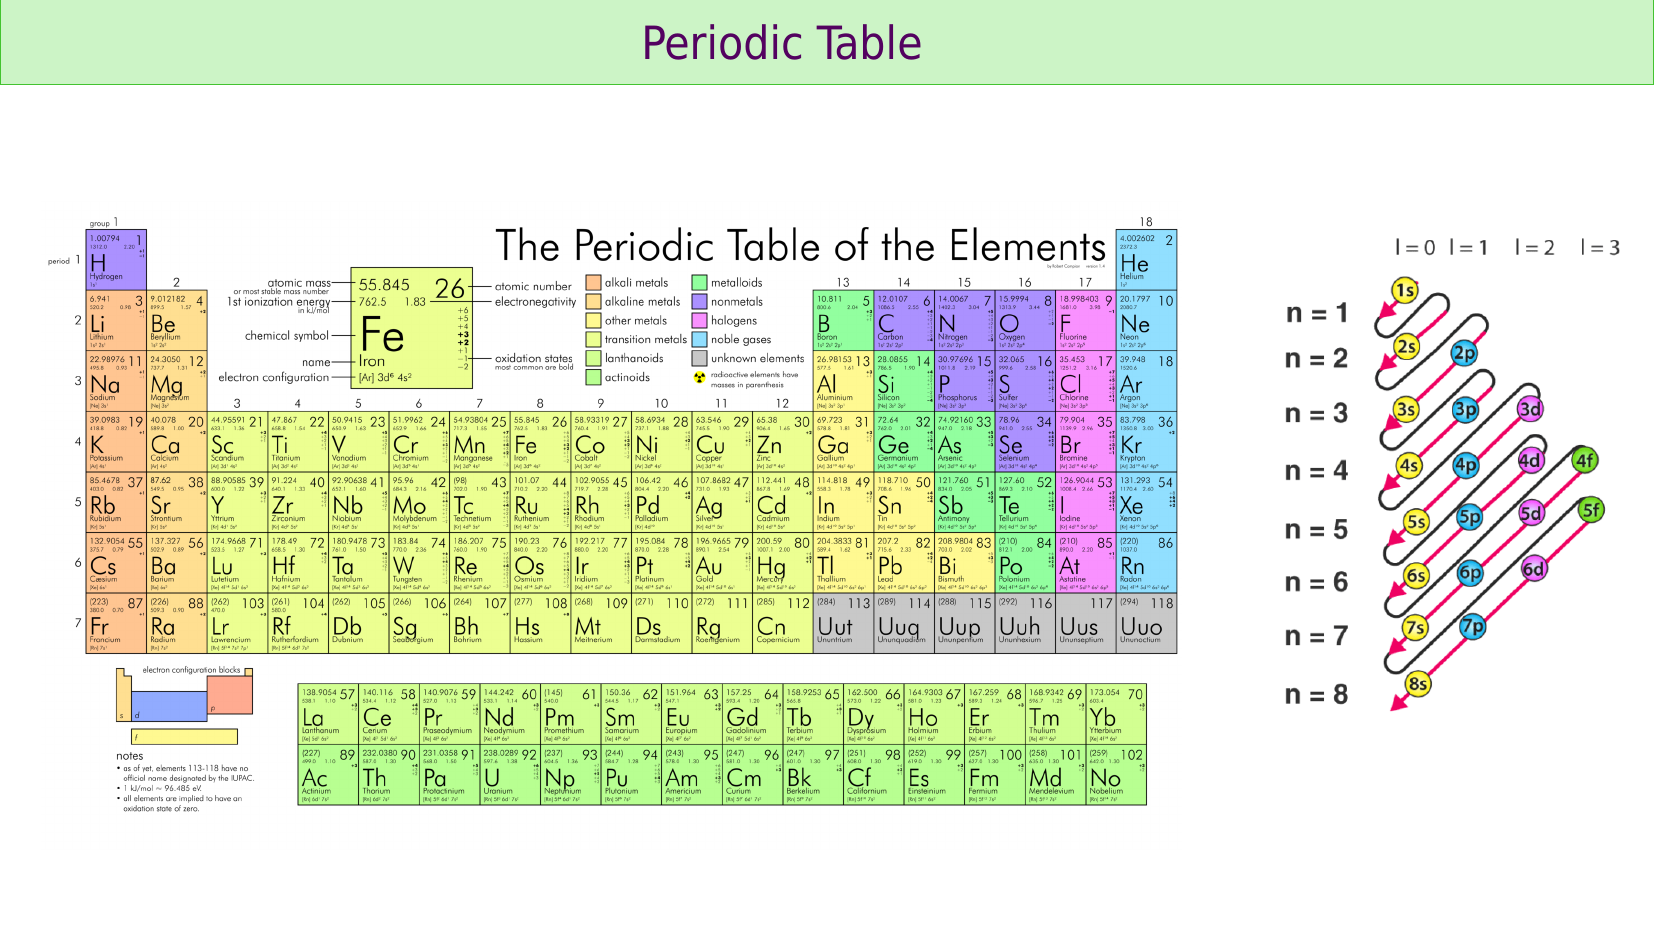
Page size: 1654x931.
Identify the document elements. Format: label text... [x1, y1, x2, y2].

text_box Periodic Table [626, 9, 951, 78]
picture [41, 201, 1182, 850]
picture [1274, 224, 1623, 720]
text_box [0, 0, 1654, 85]
